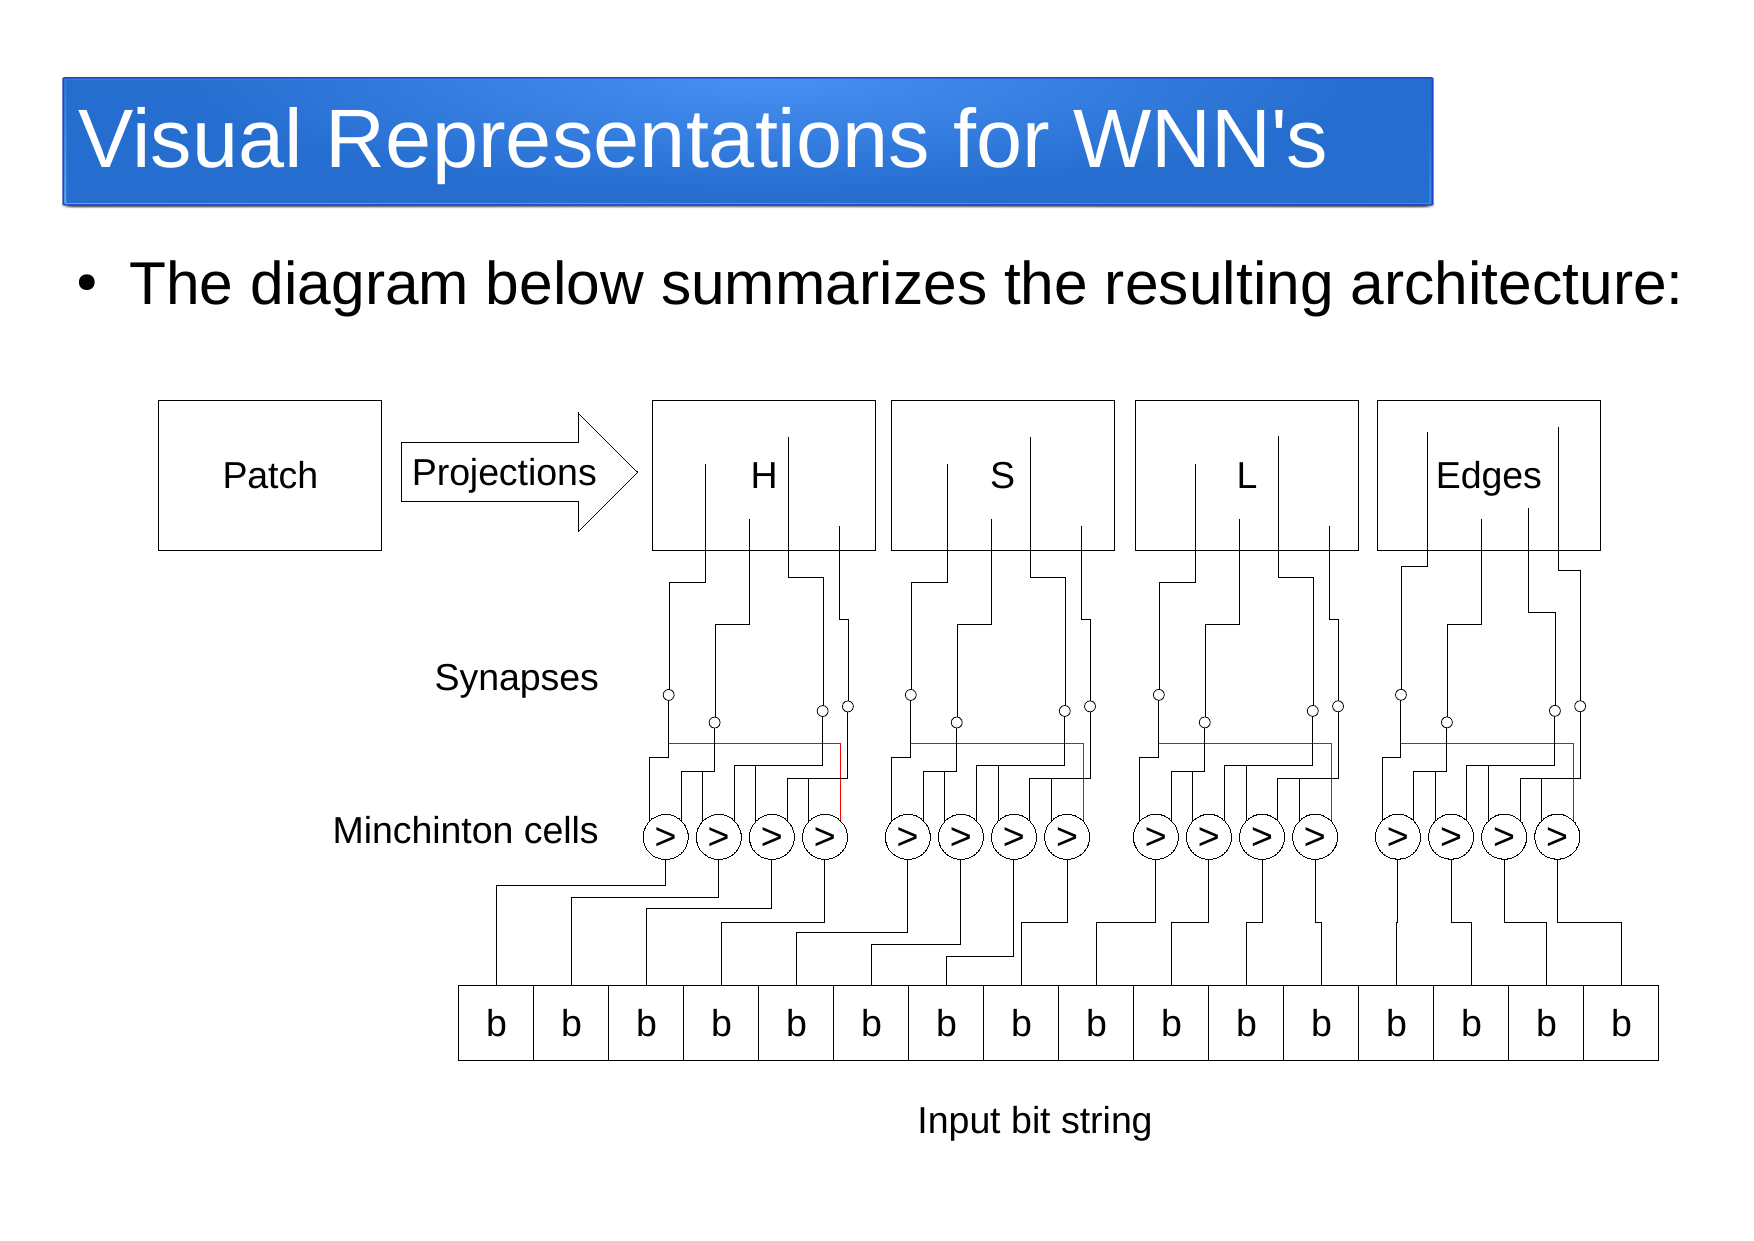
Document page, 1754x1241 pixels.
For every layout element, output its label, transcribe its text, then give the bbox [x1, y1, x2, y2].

text_box > [1044, 814, 1090, 860]
text_box Edges [1377, 400, 1601, 551]
text_box H [652, 400, 876, 551]
text_box b [683, 985, 758, 1061]
text_box b [608, 985, 683, 1061]
text_box b [983, 985, 1058, 1061]
text_box > [885, 814, 931, 860]
text_box b [1358, 985, 1433, 1061]
text_box b [833, 985, 908, 1061]
title Visual Representations for WNN's [78, 80, 1429, 198]
text_box b [1208, 985, 1283, 1061]
text_box > [1133, 814, 1179, 860]
text_box Minchinton cells [318, 802, 614, 860]
text_box b [908, 985, 983, 1061]
text_box b [533, 985, 608, 1061]
text_box > [1481, 814, 1527, 860]
text_box > [1292, 814, 1338, 860]
text_box L [1135, 400, 1359, 551]
text_box > [1186, 814, 1232, 860]
text_box Patch [158, 400, 382, 551]
text_box b [1058, 985, 1133, 1061]
text_box b [1433, 985, 1508, 1061]
text_box > [938, 814, 984, 860]
text_box Projections [401, 412, 638, 532]
text_box > [1375, 814, 1421, 860]
text_box > [1534, 814, 1580, 860]
list The diagram below summarizes the resulting architecture: [58, 249, 1696, 342]
text_box b [1283, 985, 1358, 1061]
text_box b [1508, 985, 1583, 1061]
text_box Input bit string [902, 1091, 1168, 1149]
text_box b [458, 985, 533, 1061]
text_box b [1133, 985, 1208, 1061]
text_box > [802, 814, 848, 860]
text_box > [1239, 814, 1285, 860]
text_box S [891, 400, 1115, 551]
text_box b [758, 985, 833, 1061]
text_box b [1583, 985, 1659, 1061]
text_box Synapses [419, 649, 614, 706]
text_box > [643, 814, 689, 860]
picture [58, 77, 1439, 209]
text_box > [749, 814, 795, 860]
text_box > [991, 814, 1037, 860]
text_box > [696, 814, 742, 860]
text_box > [1428, 814, 1474, 860]
